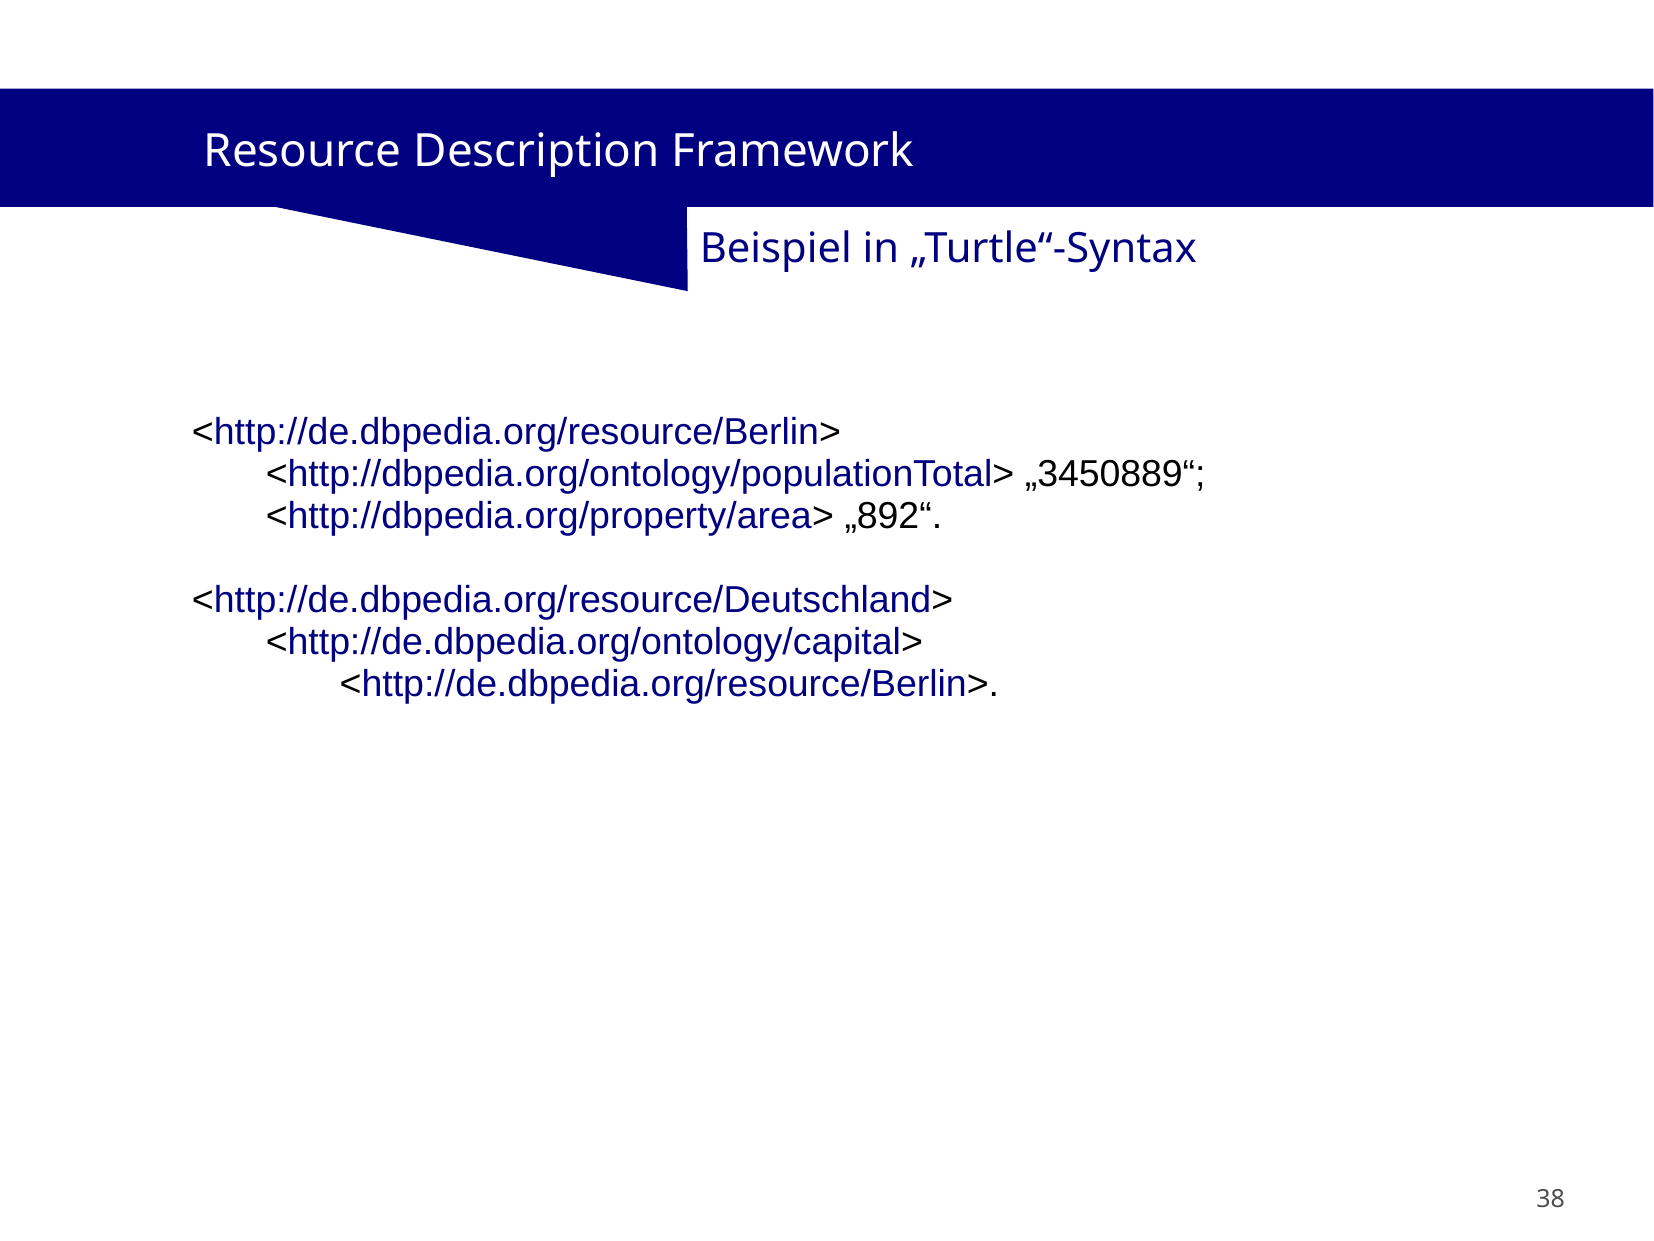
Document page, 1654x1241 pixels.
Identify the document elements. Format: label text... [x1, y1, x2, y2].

text_box Resource Description Framework [189, 110, 1021, 189]
text_box Beispiel in „Turtle“-Syntax [685, 210, 1447, 284]
text_box [0, 88, 1654, 292]
text_box <http://de.dbpedia.org/resource/Berlin> <http://dbpedia.org/ontology/populationTotal> „3450889“; <http://dbpedia.org/property/area> „892“. <http://de.dbpedia.org/resource/Deutschland> <http://de.dbpedia.org/ontology/capital> <http://de.dbpedia.org/resource/Berlin>. [177, 403, 1329, 754]
